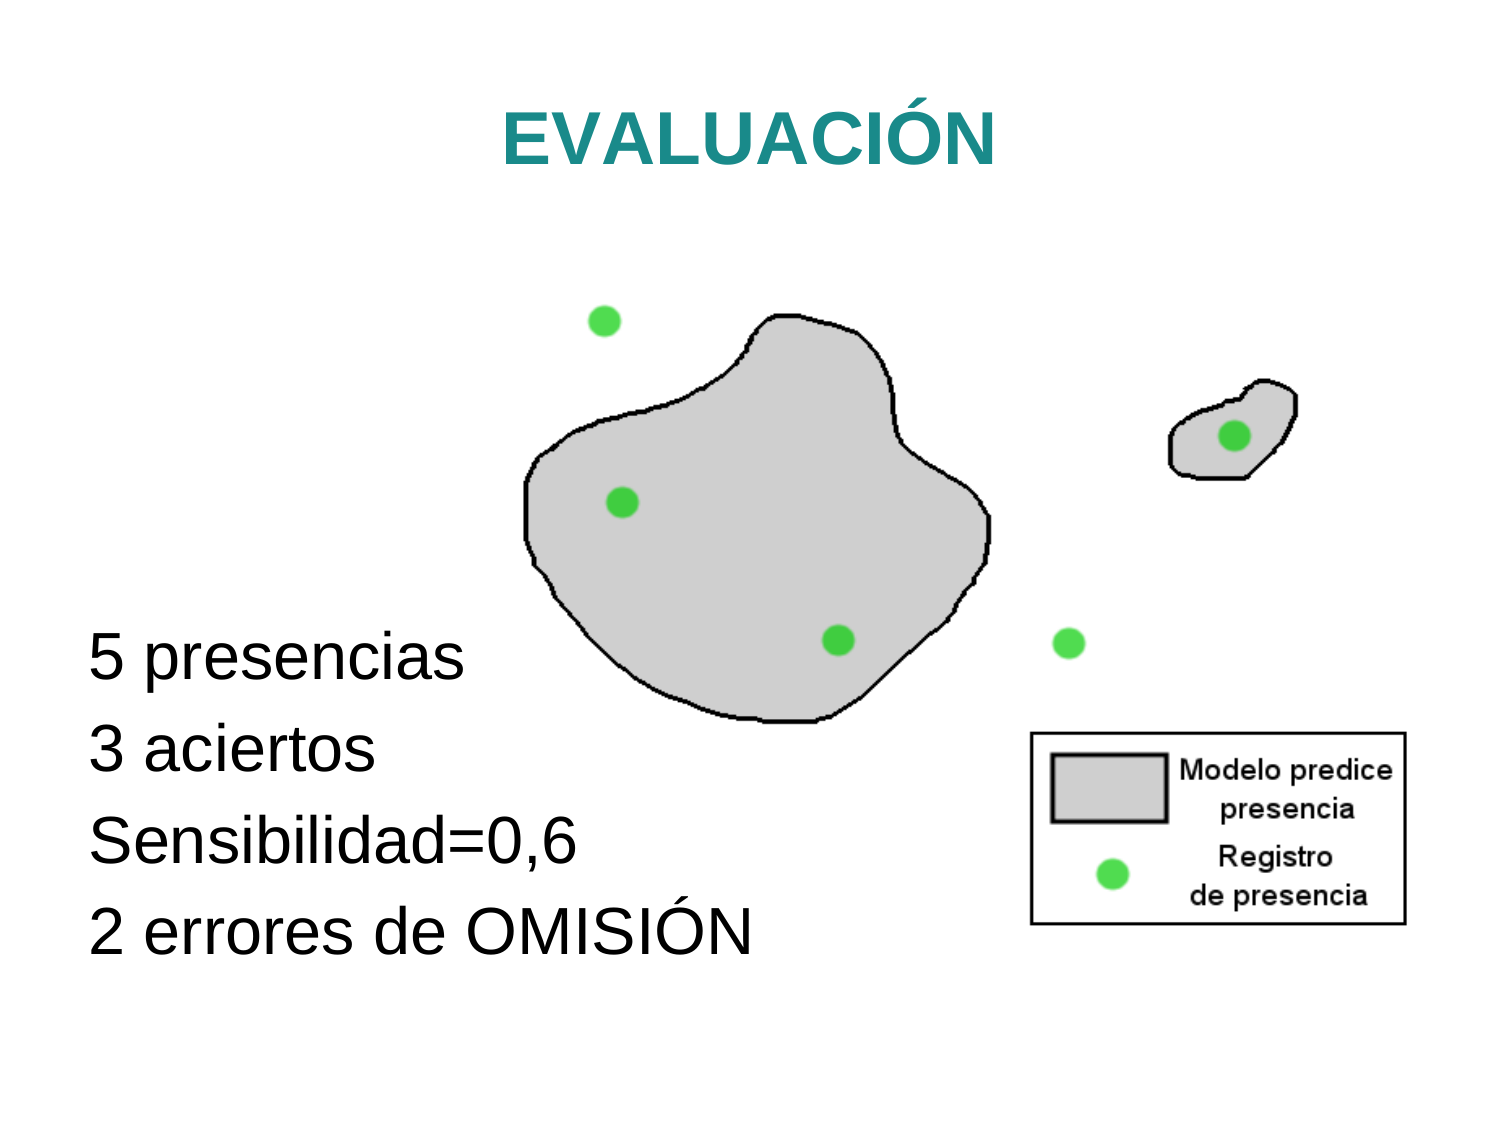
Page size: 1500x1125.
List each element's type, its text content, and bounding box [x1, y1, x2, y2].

text_box 5 presencias 3 aciertos Sensibilidad=0,6 2 errores de OMISIÓN [73, 605, 1005, 976]
title EVALUACIÓN [112, 68, 1388, 209]
picture [428, 241, 1420, 938]
